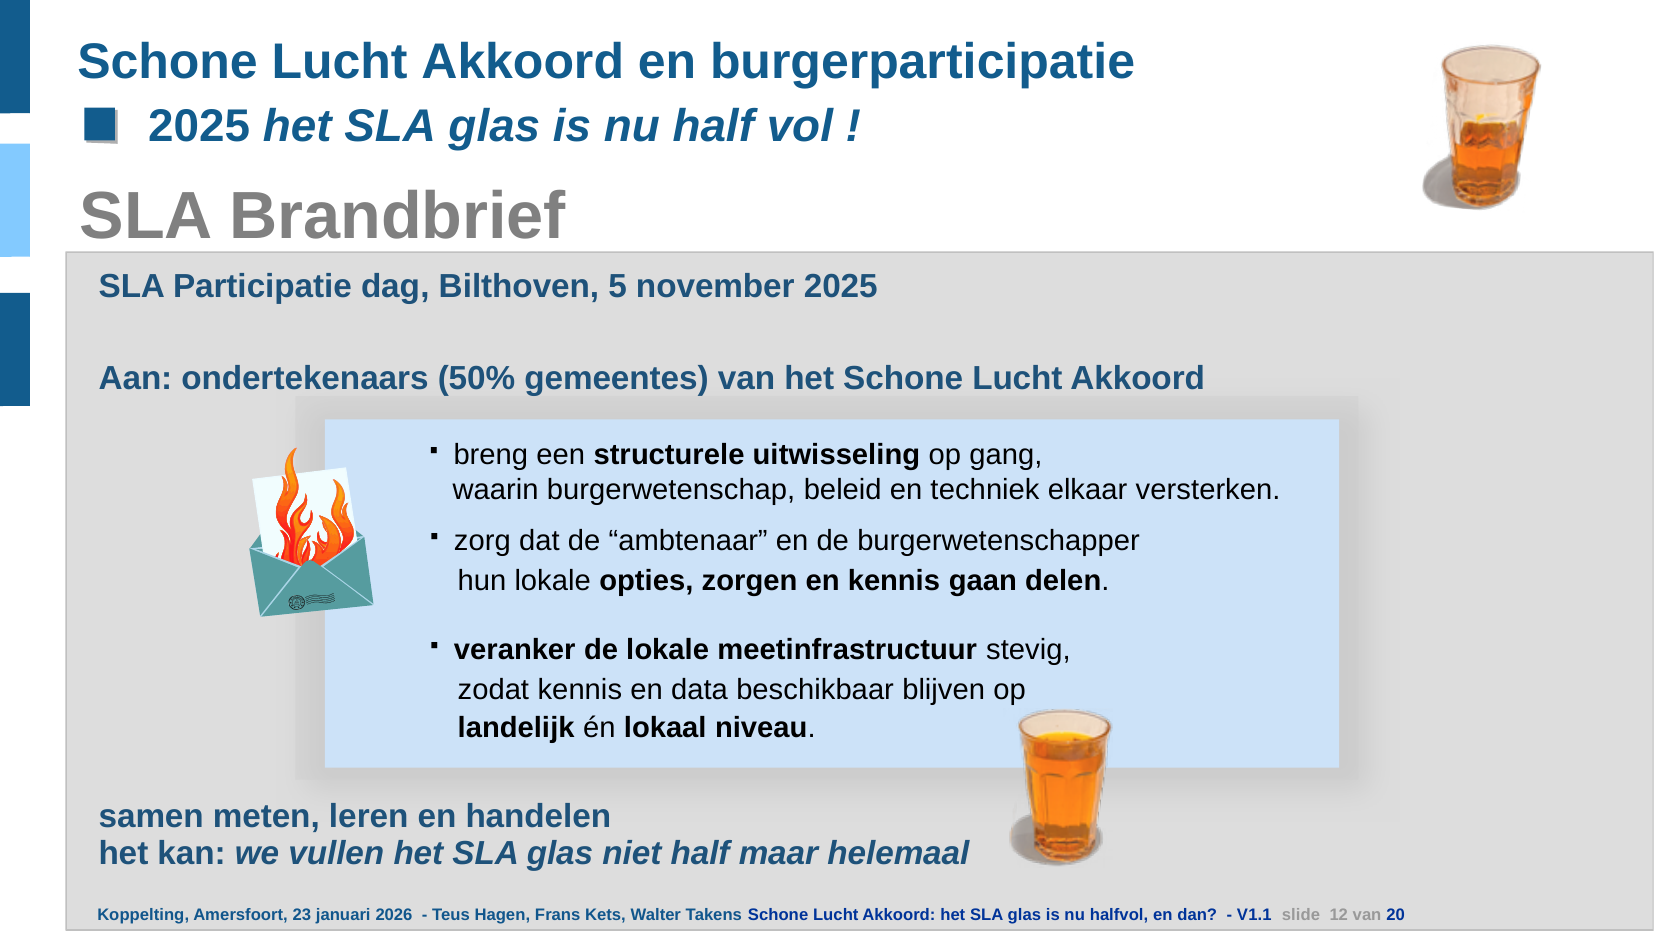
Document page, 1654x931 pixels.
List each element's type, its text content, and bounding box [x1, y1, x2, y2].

text_box SLA Brandbrief [64, 170, 597, 260]
picture [242, 443, 384, 621]
title Schone Lucht Akkoord en burgerparticipatie [77, 0, 1489, 54]
list SLA Participatie dag, Bilthoven, 5 november 2025 Aan: ondertekenaars (50% gemeentes) van het Schone Lucht Akkoord samen meten, leren en handelen het kan: we vullen het SLA glas niet half maar helemaal [98, 211, 1571, 931]
picture [1420, 36, 1544, 215]
picture [1003, 708, 1113, 868]
text_box · breng een structurele uitwisseling op gang, waarin burgerwetenschap, beleid en techniek elkaar versterken. · zorg dat de “ambtenaar” en de burgerwetenschapper hun lokale opties, zorgen en kennis gaan delen. · veranker de lokale meetinfrastructuur stevig, zodat kennis en data beschikbaar blijven op landelijk én lokaal niveau. [324, 419, 1340, 768]
title 2025 het SLA glas is nu half vol ! [77, 54, 1434, 169]
